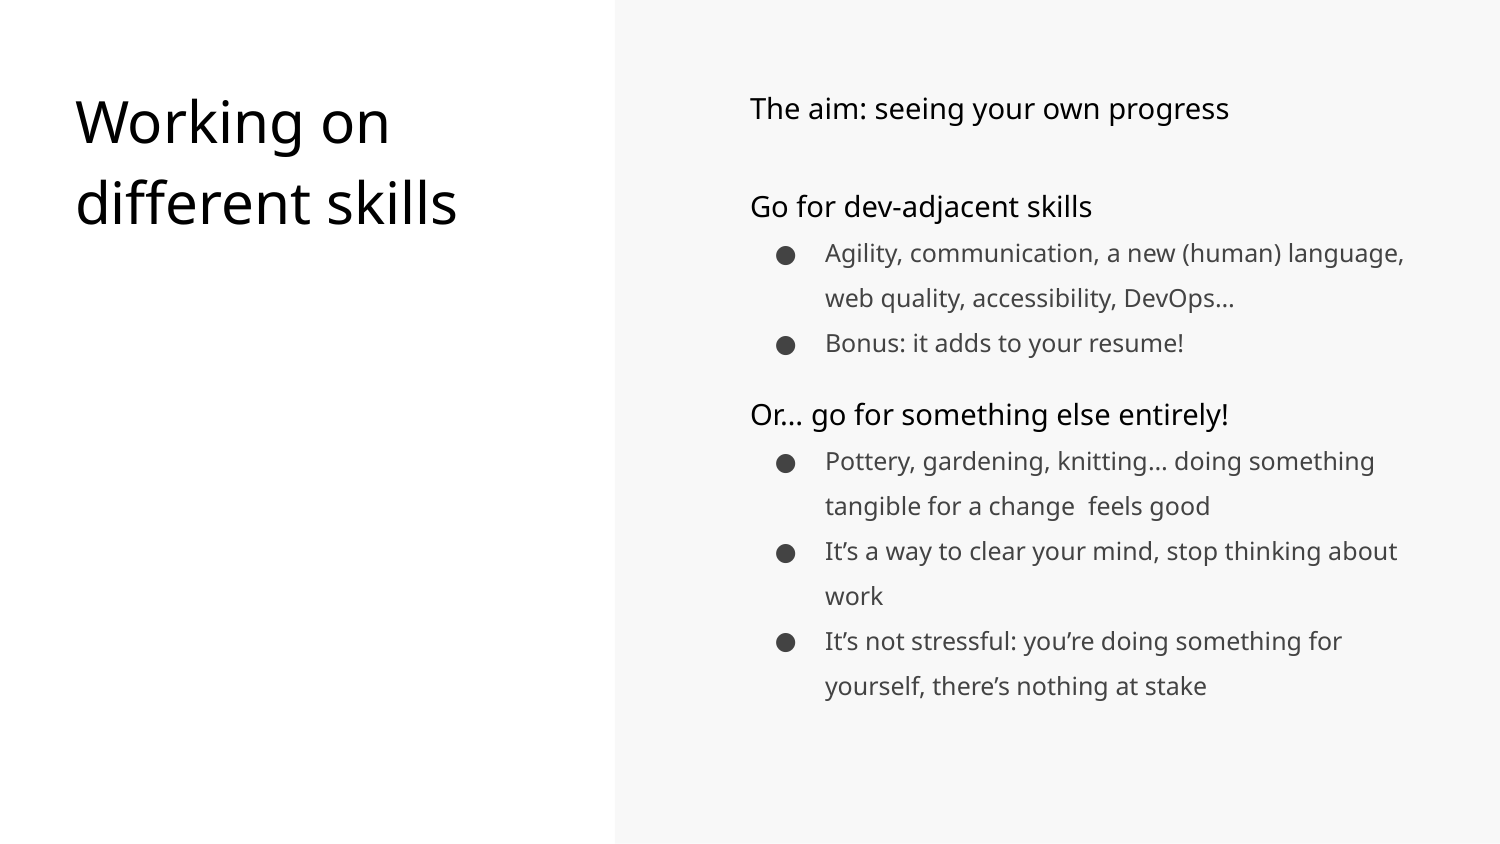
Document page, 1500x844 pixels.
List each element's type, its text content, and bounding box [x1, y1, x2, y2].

text_box Working on different skills [74, 75, 504, 401]
text_box The aim: seeing your own progress Go for dev-adjacent skills Agility, communication, a new (human) language, web quality, accessibility, DevOps… Bonus: it adds to your resume! Or… go for something else entirely! Pottery, gardening, knitting… doing something tangible for a change feels good It’s a way to clear your mind, stop thinking about work It’s not stressful: you’re doing something for yourself, there’s nothing at stake [749, 73, 1429, 771]
text_box [614, 0, 1500, 844]
